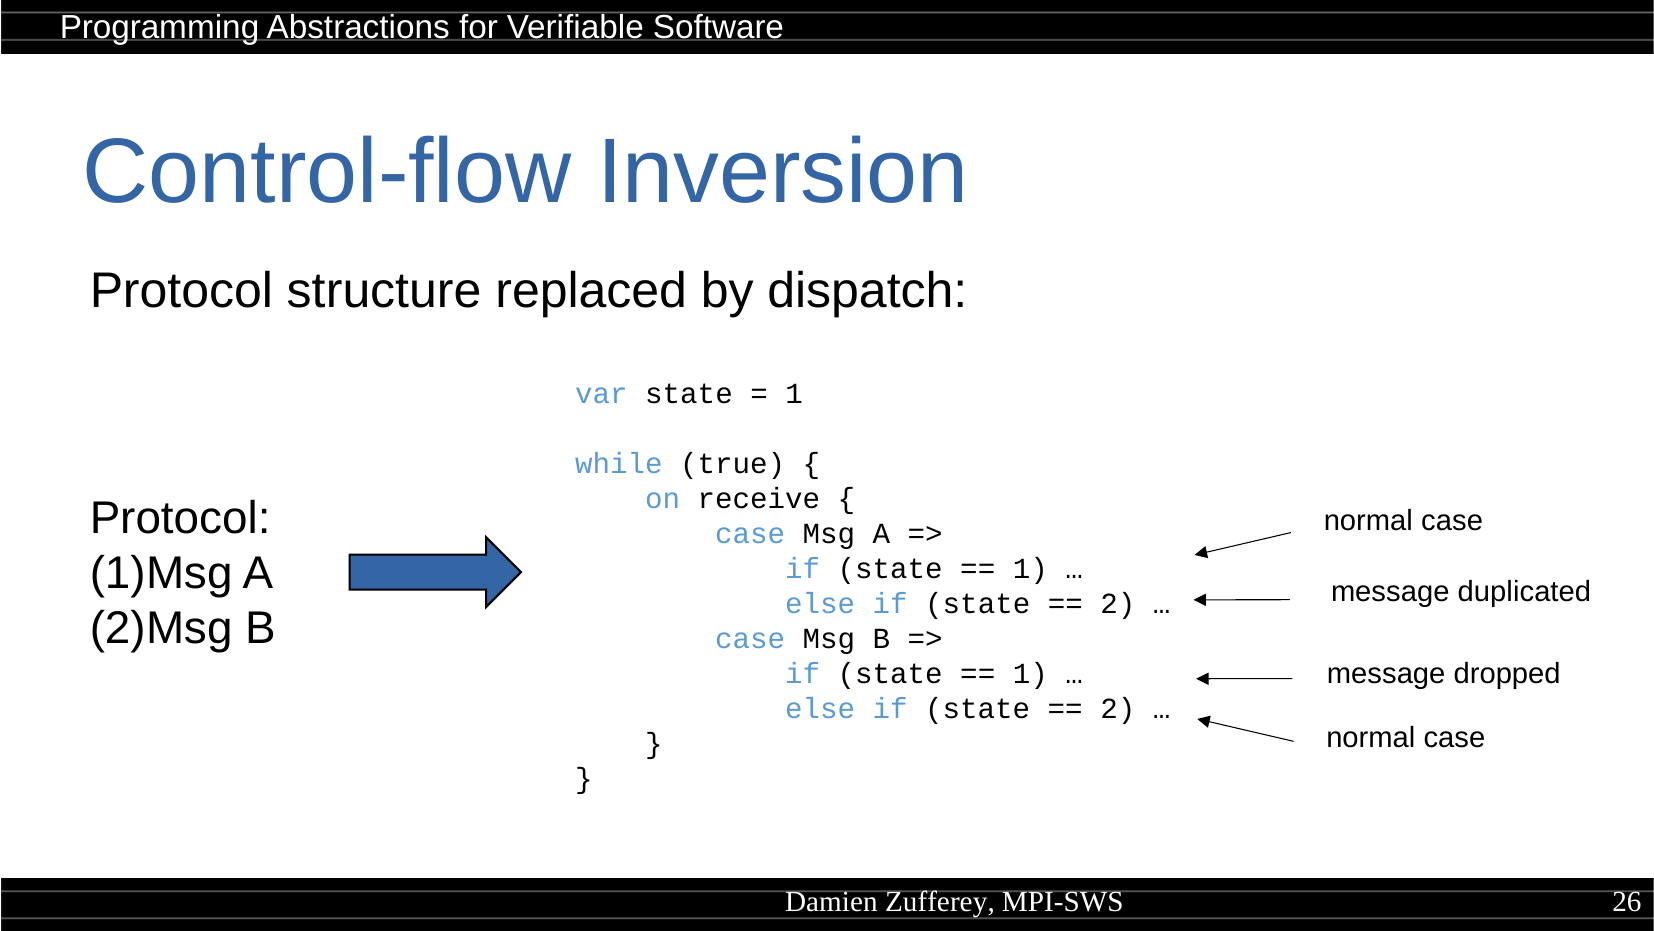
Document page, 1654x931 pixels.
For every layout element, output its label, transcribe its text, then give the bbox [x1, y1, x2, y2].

picture [1, 0, 1654, 54]
text_box normal case [1311, 711, 1510, 761]
text_box Protocol: Msg A Msg B [74, 480, 291, 660]
text_box message dropped [1312, 646, 1577, 697]
text_box normal case [1308, 493, 1507, 544]
text_box [349, 537, 522, 608]
text_box Protocol structure replaced by dispatch: [75, 255, 1018, 326]
title Control-flow Inversion [82, 92, 1571, 249]
picture [1, 878, 1654, 931]
text_box var state = 1 while (true) { on receive { case Msg A => if (state == 1) … else if (state == 2) … case Msg B => if (state == 1) … else if (state == 2) … } } [560, 366, 1185, 802]
text_box message duplicated [1316, 564, 1607, 615]
